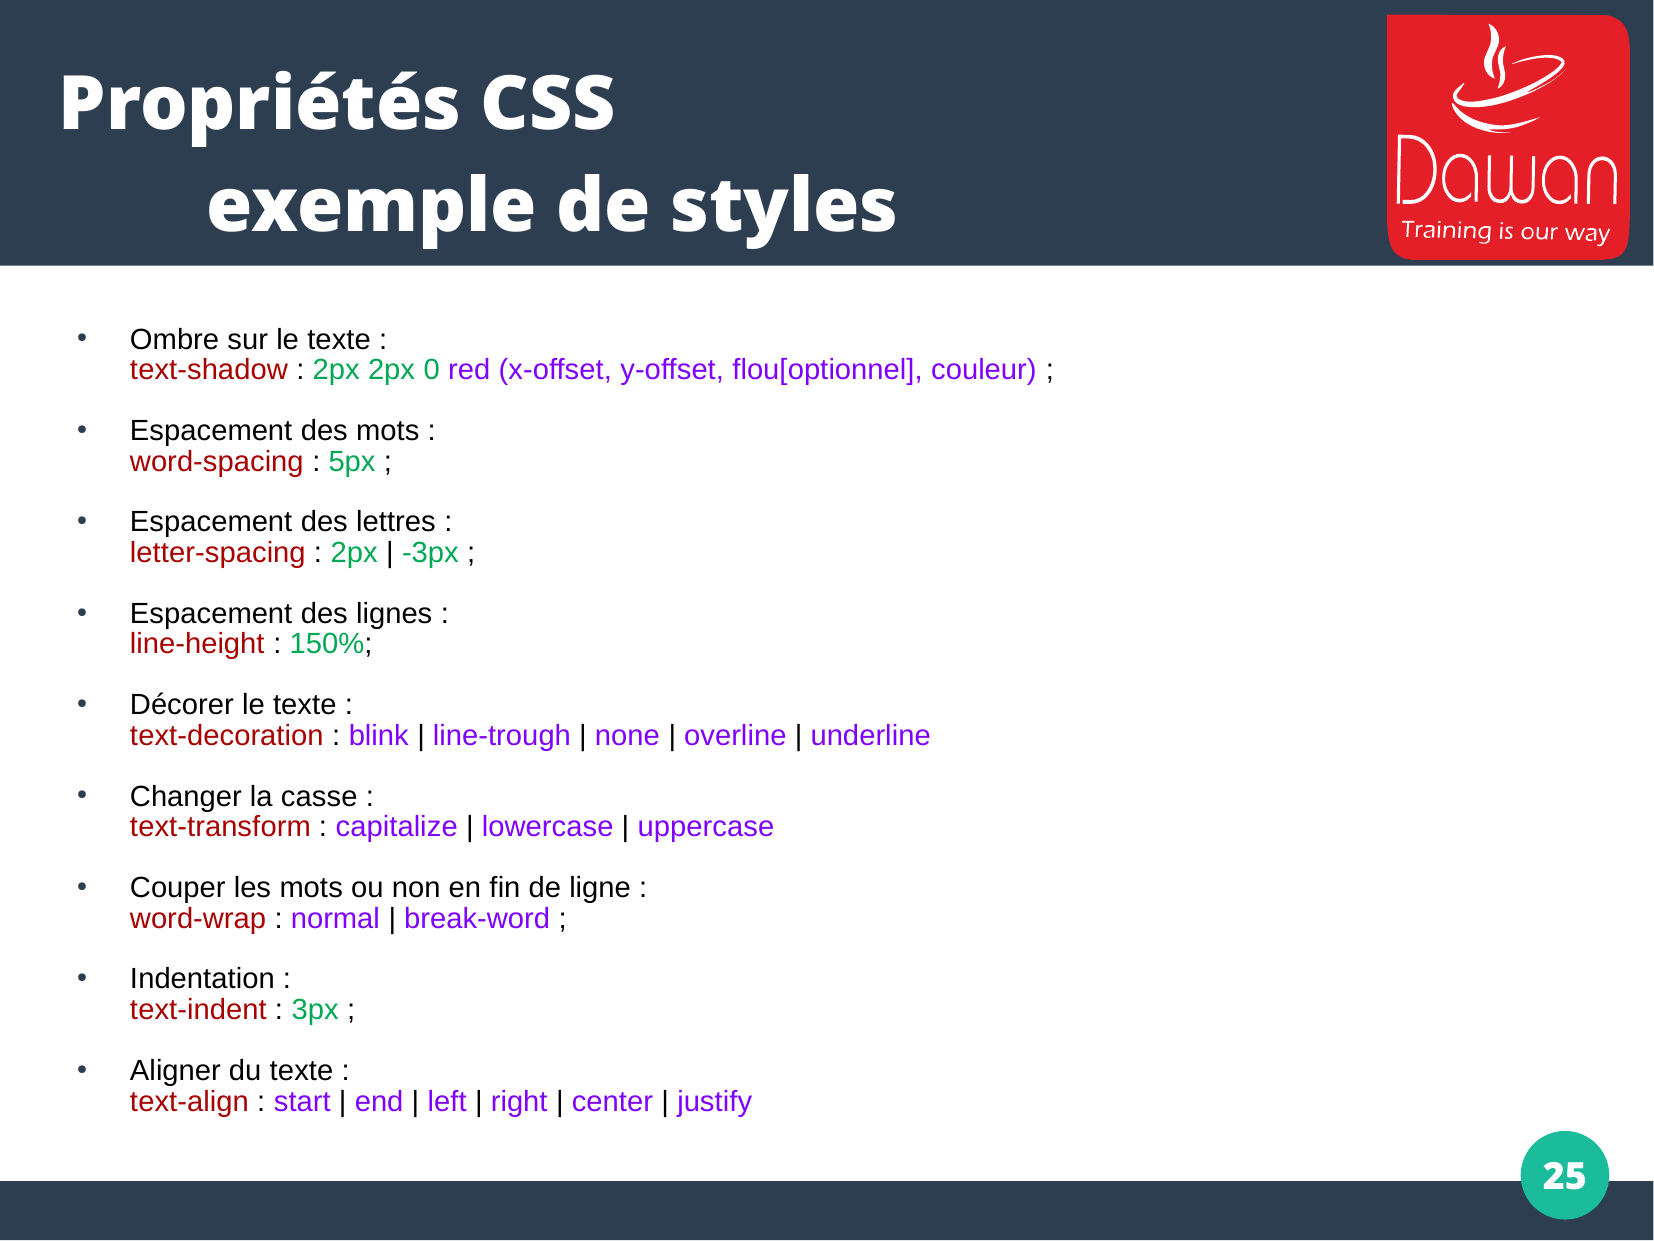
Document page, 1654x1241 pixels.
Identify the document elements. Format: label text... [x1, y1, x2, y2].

picture [1387, 14, 1630, 260]
list Ombre sur le texte : text-shadow : 2px 2px 0 red (x-offset, y-offset, flou[optionnel], couleur) ; Espacement des mots : word-spacing : 5px ; Espacement des lettres : letter-spacing : 2px | -3px ; Espacement des lignes : line-height : 150%; Décorer le texte : text-decoration : blink | line-trough | none | overline | underline Changer la casse : text-transform : capitalize | lowercase | uppercase Couper les mots ou non en fin de ligne : word-wrap : normal | break-word ; Indentation : text-indent : 3px ; Aligner du texte : text-align : start | end | left | right | center | justify [59, 324, 1595, 1152]
title Propriétés CSS exemple de styles [59, 49, 1387, 207]
